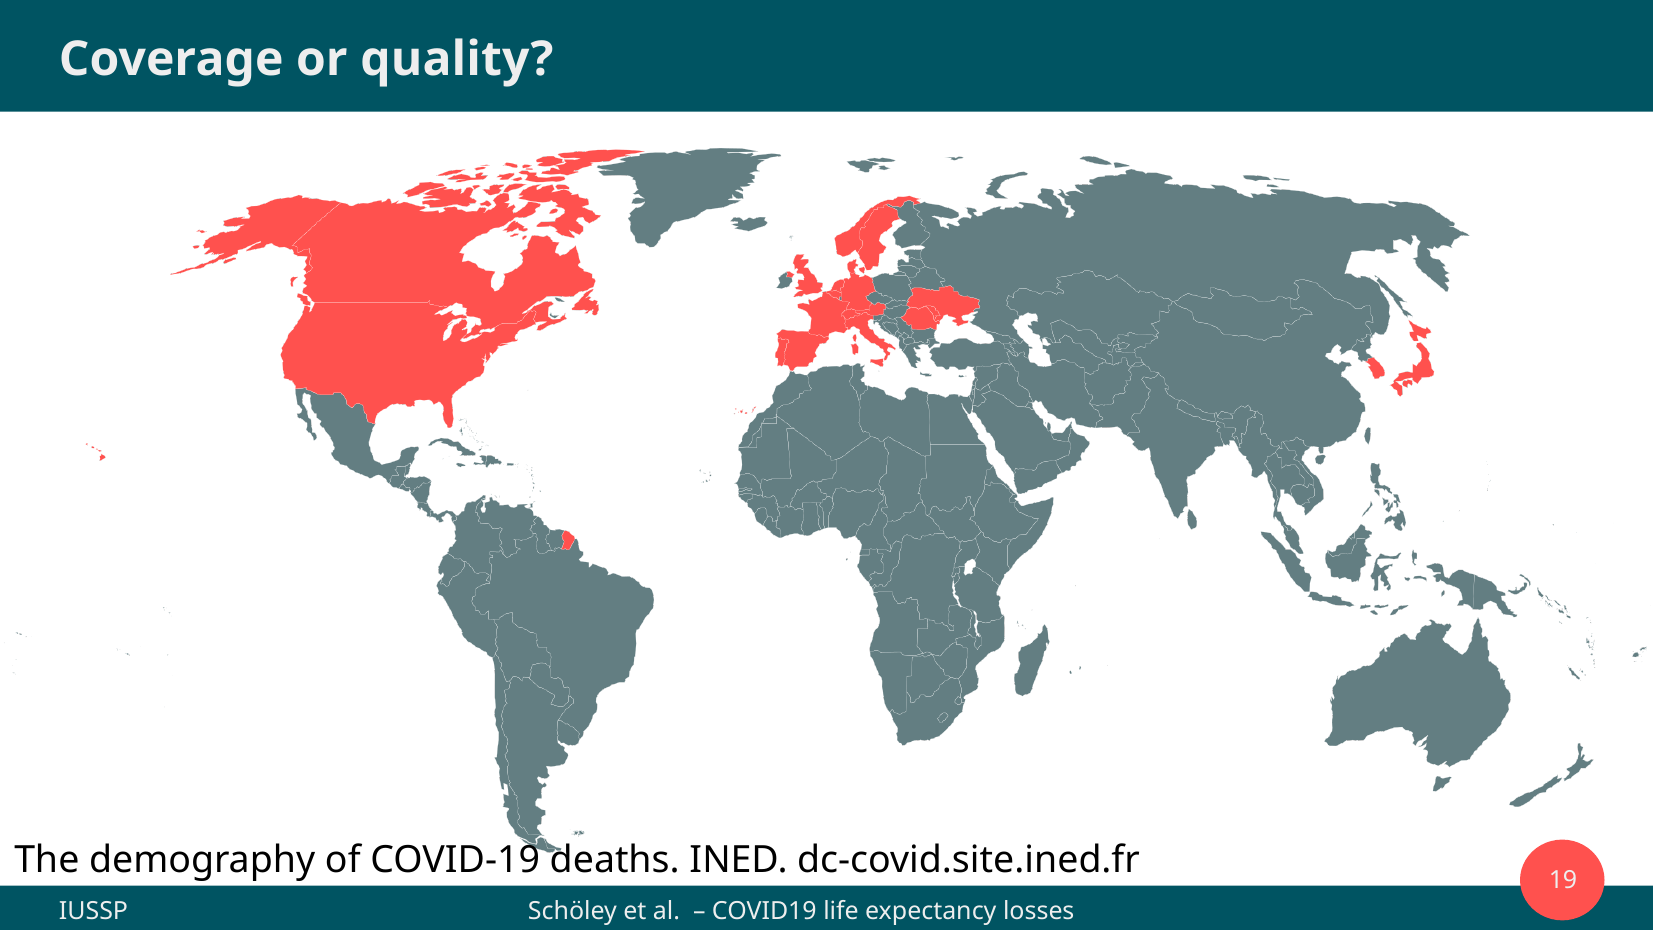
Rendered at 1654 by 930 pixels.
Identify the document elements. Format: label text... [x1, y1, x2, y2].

title Coverage or quality? [58, 0, 1594, 117]
text_box The demography of COVID-19 deaths. INED. dc-covid.site.ined.fr [0, 825, 1096, 884]
picture [3, 147, 1651, 853]
